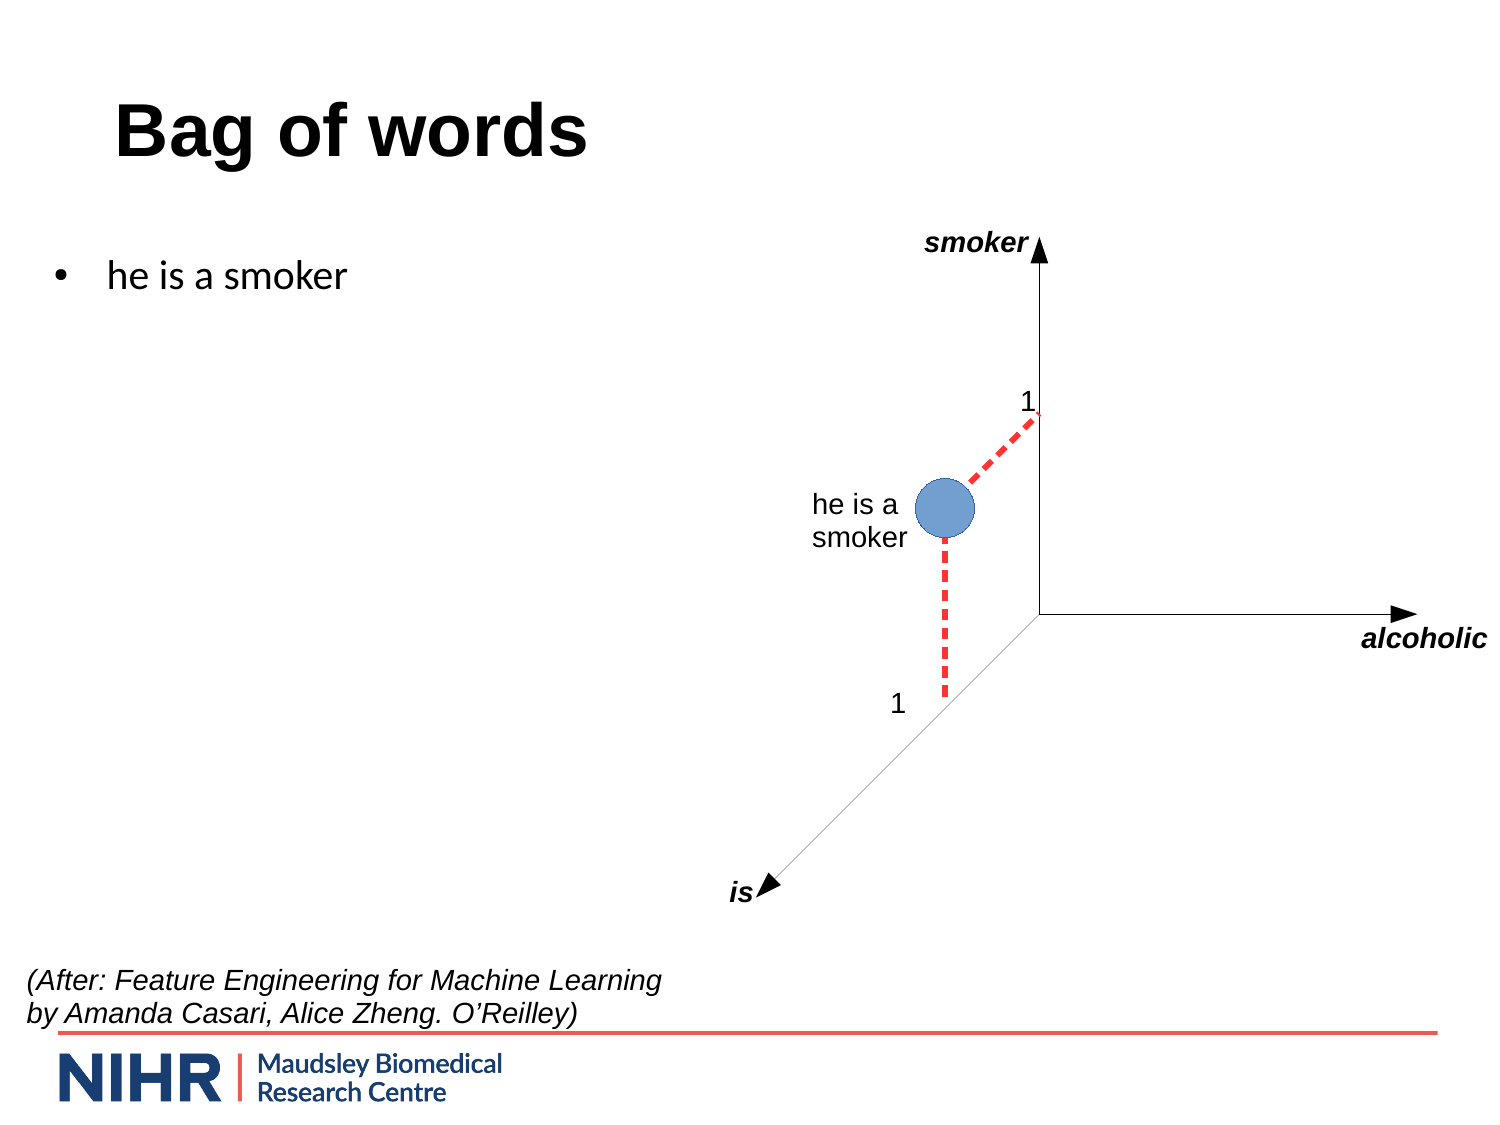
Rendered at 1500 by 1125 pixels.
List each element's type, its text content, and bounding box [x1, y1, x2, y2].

list he is a smoker [35, 259, 650, 506]
picture [29, 1038, 531, 1125]
text_box he is a smoker [797, 480, 923, 562]
text_box 1 [1005, 377, 1052, 426]
text_box smoker [909, 218, 1044, 267]
text_box 1 [875, 679, 922, 727]
text_box alcoholic [1346, 614, 1500, 662]
text_box is [714, 868, 769, 916]
text_box [923, 478, 975, 538]
text_box Bag of words [100, 84, 1105, 180]
text_box (After: Feature Engineering for Machine Learning by Amanda Casari, Alice Zheng. O’Reilley) [11, 956, 678, 1038]
